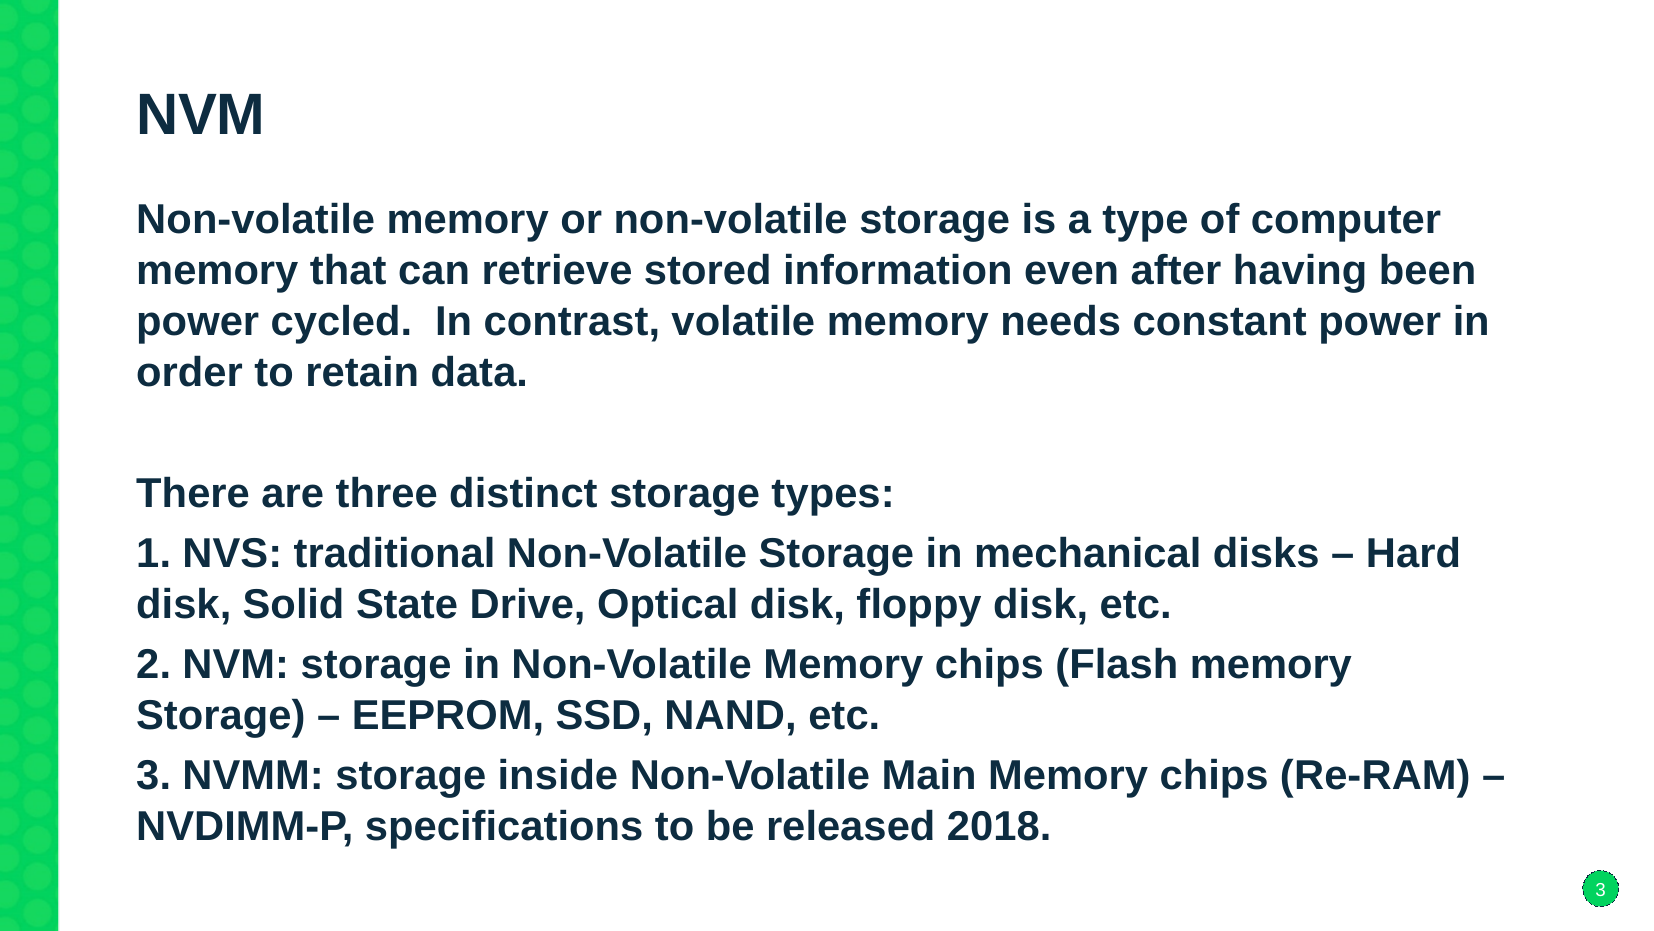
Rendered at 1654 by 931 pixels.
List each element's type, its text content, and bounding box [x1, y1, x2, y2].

list Non-volatile memory or non-volatile storage is a type of computer memory that can retrieve stored information even after having been power cycled. In contrast, volatile memory needs constant power in order to retain data. There are three distinct storage types: 1. NVS: traditional Non-Volatile Storage in mechanical disks – Hard disk, Solid State Drive, Optical disk, floppy disk, etc. 2. NVM: storage in Non-Volatile Memory chips (Flash memory Storage) – EEPROM, SSD, NAND, etc. 3. NVMM: storage inside Non-Volatile Main Memory chips (Re-RAM) – NVDIMM-P, specifications to be released 2018. [121, 183, 1531, 865]
title NVM [121, 37, 1531, 183]
picture [0, 0, 76, 931]
